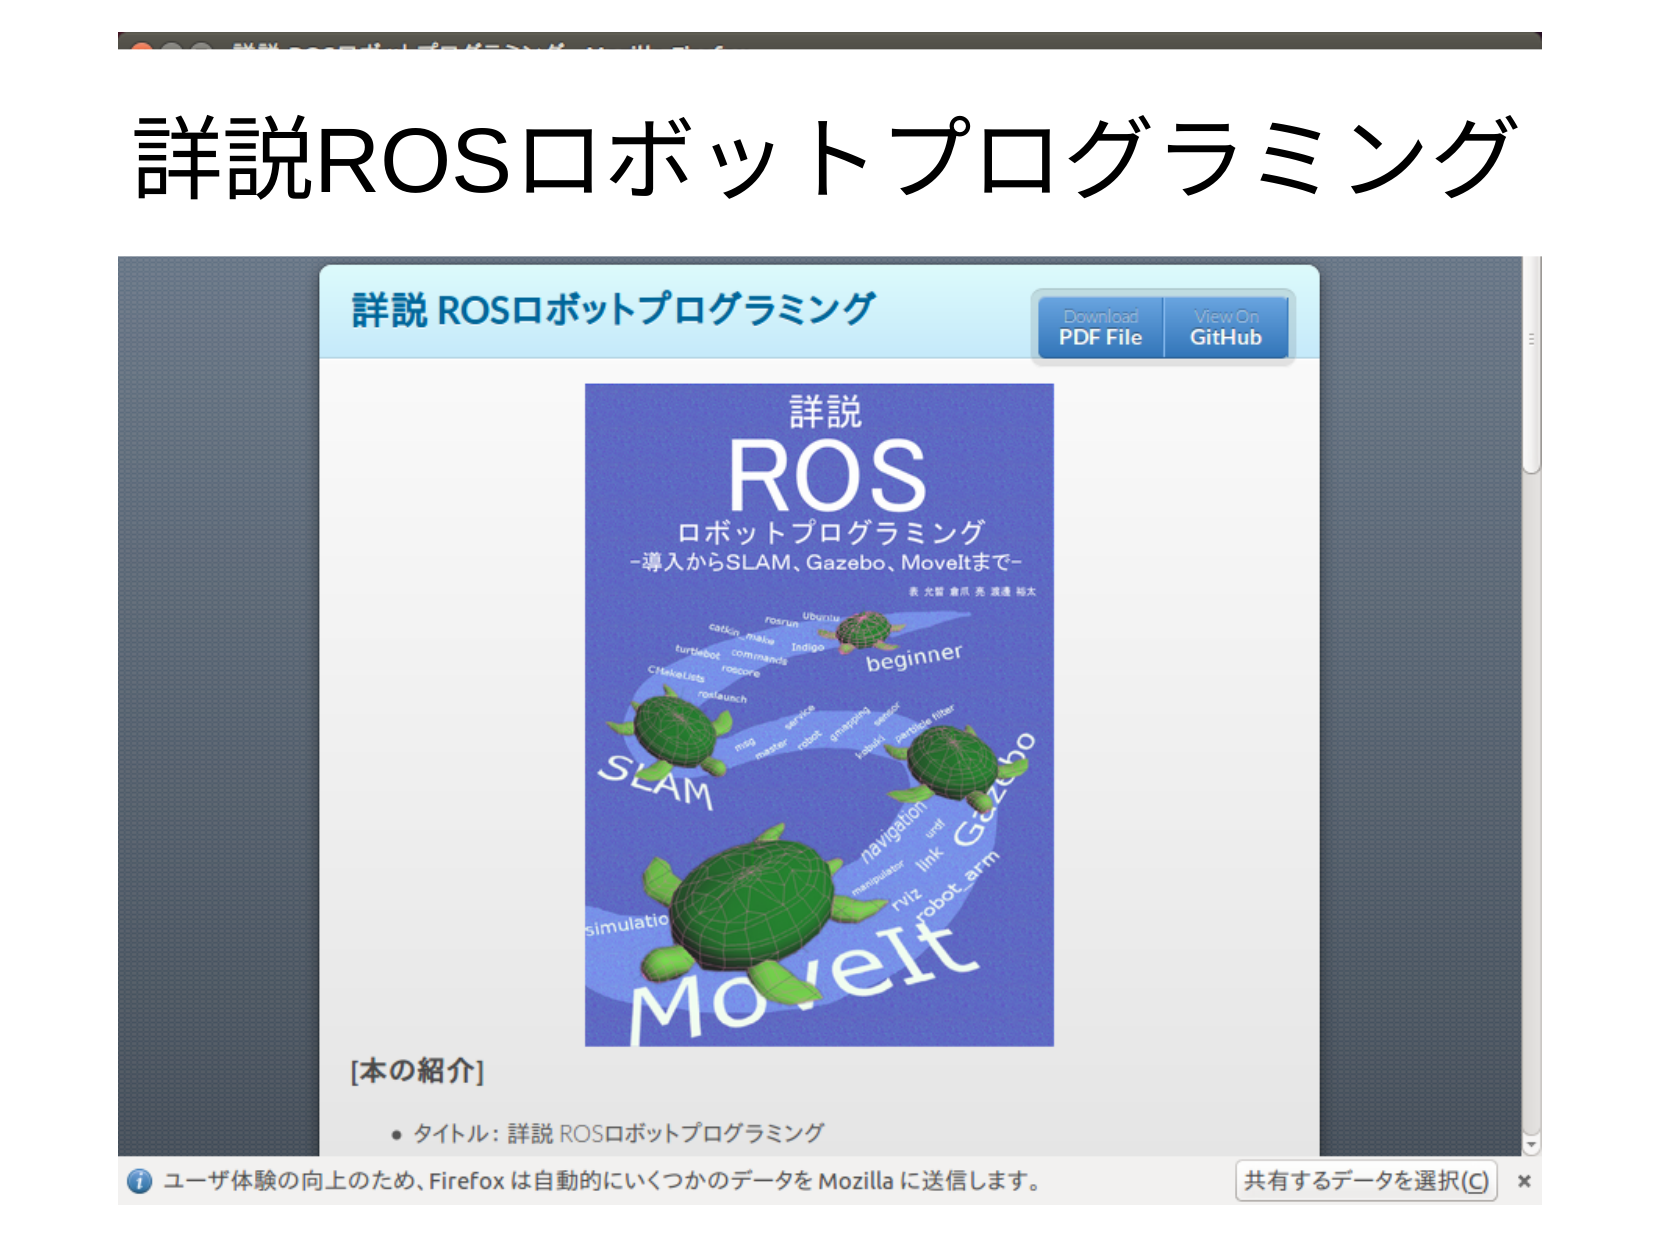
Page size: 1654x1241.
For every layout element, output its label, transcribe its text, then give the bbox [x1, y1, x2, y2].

picture [118, 32, 1542, 49]
picture [118, 257, 1542, 1205]
title 詳説ROSロボットプログラミング [82, 49, 1571, 257]
